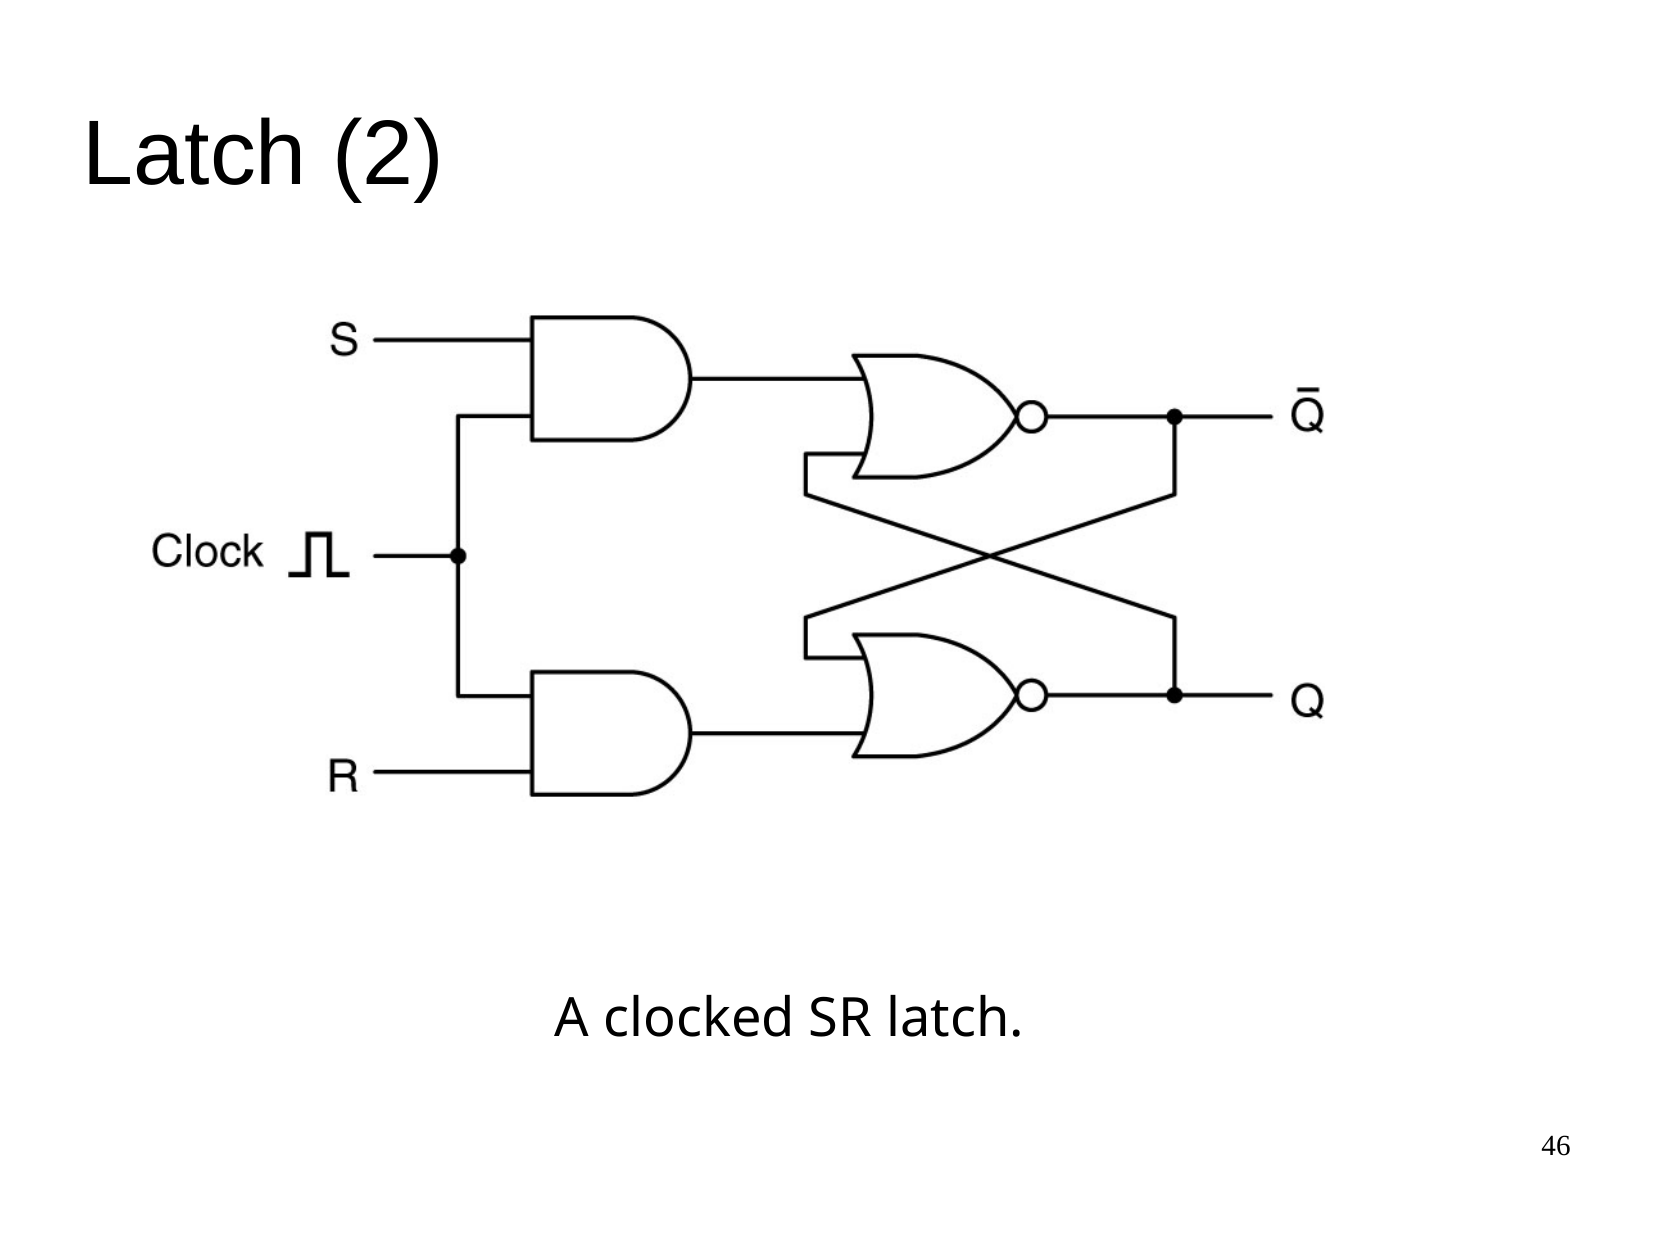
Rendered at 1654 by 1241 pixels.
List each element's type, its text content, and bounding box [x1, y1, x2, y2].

title Latch (2) [82, 49, 616, 257]
text_box A clocked SR latch. [540, 971, 1066, 1126]
picture [151, 313, 1325, 802]
